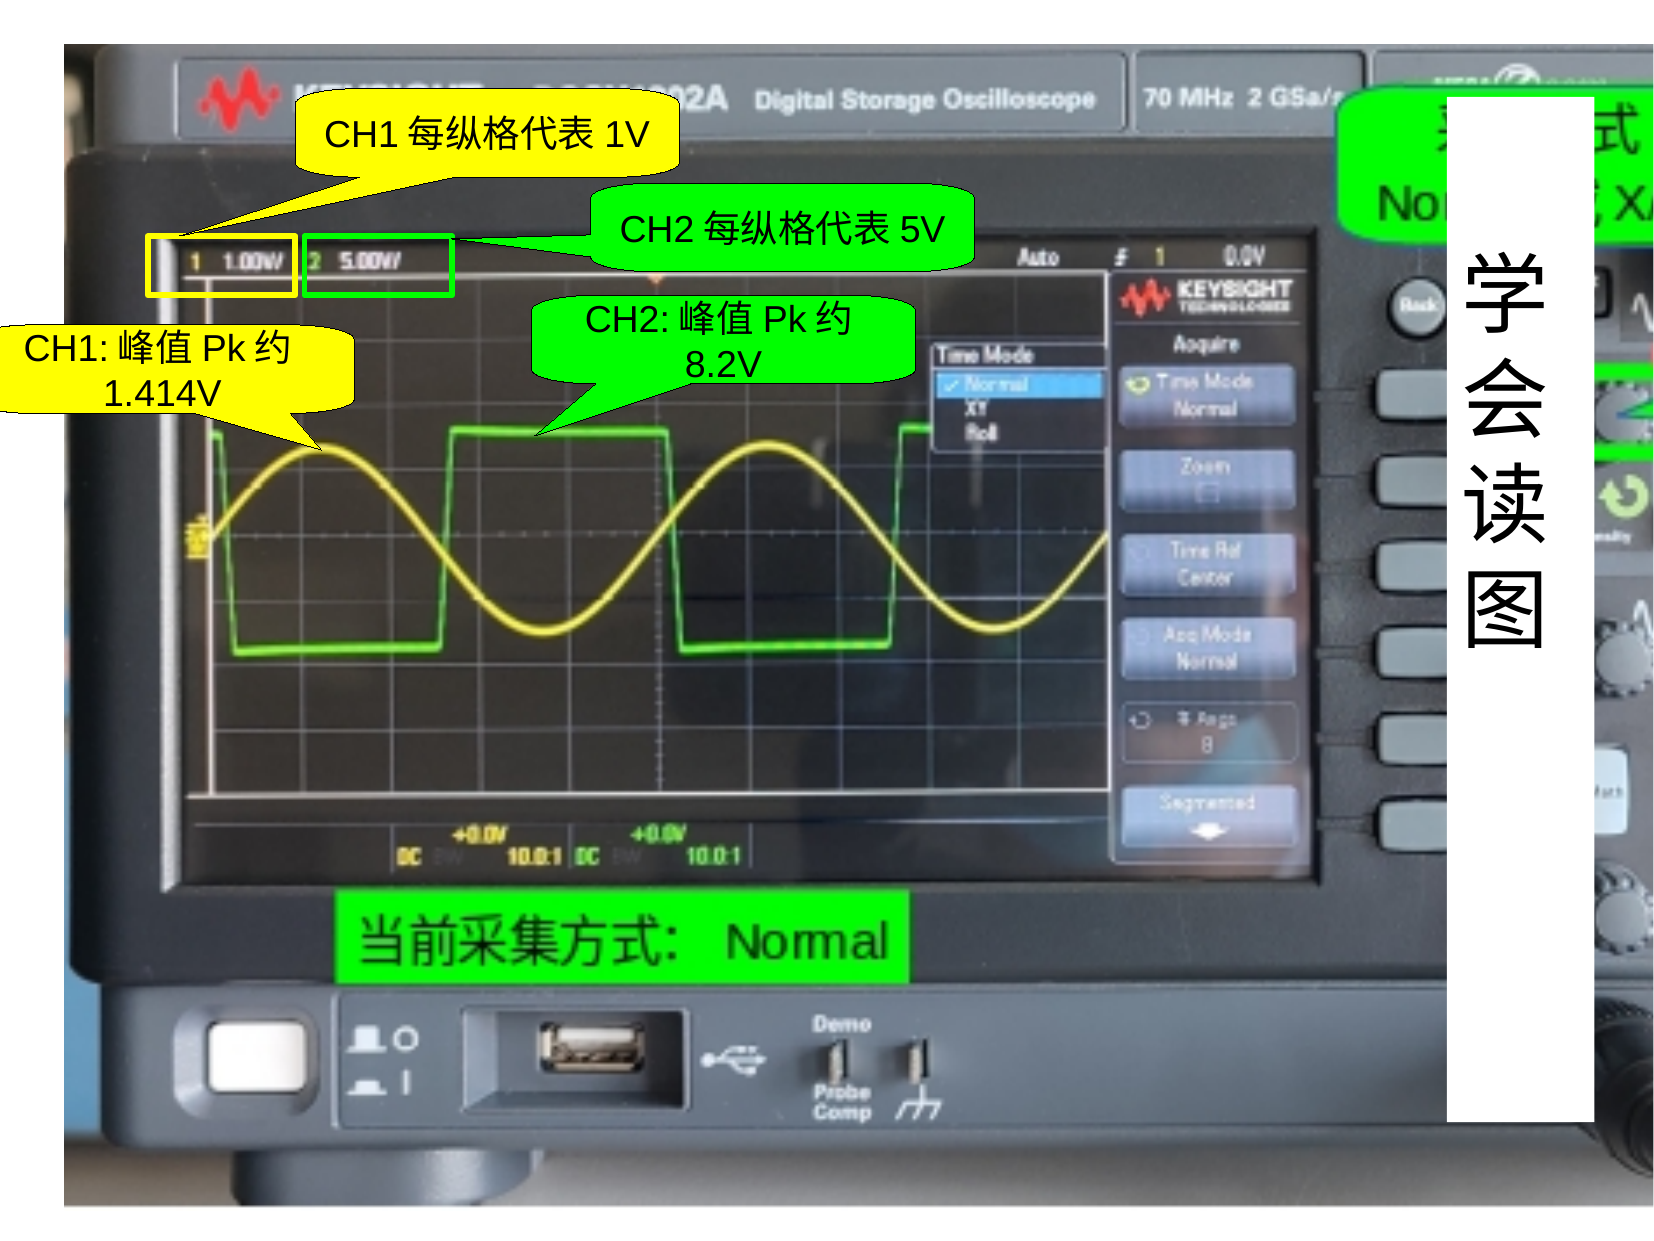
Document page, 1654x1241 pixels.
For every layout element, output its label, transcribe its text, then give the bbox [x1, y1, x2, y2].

text_box CH1:峰值Pk约1.414V [0, 324, 355, 451]
picture [64, 44, 1654, 1211]
text_box CH2每纵格代表5V [451, 183, 975, 272]
text_box CH1每纵格代表1V [179, 88, 680, 236]
text_box 学会读图 [1446, 96, 1595, 1123]
text_box CH2:峰值Pk约8.2V [531, 295, 916, 436]
